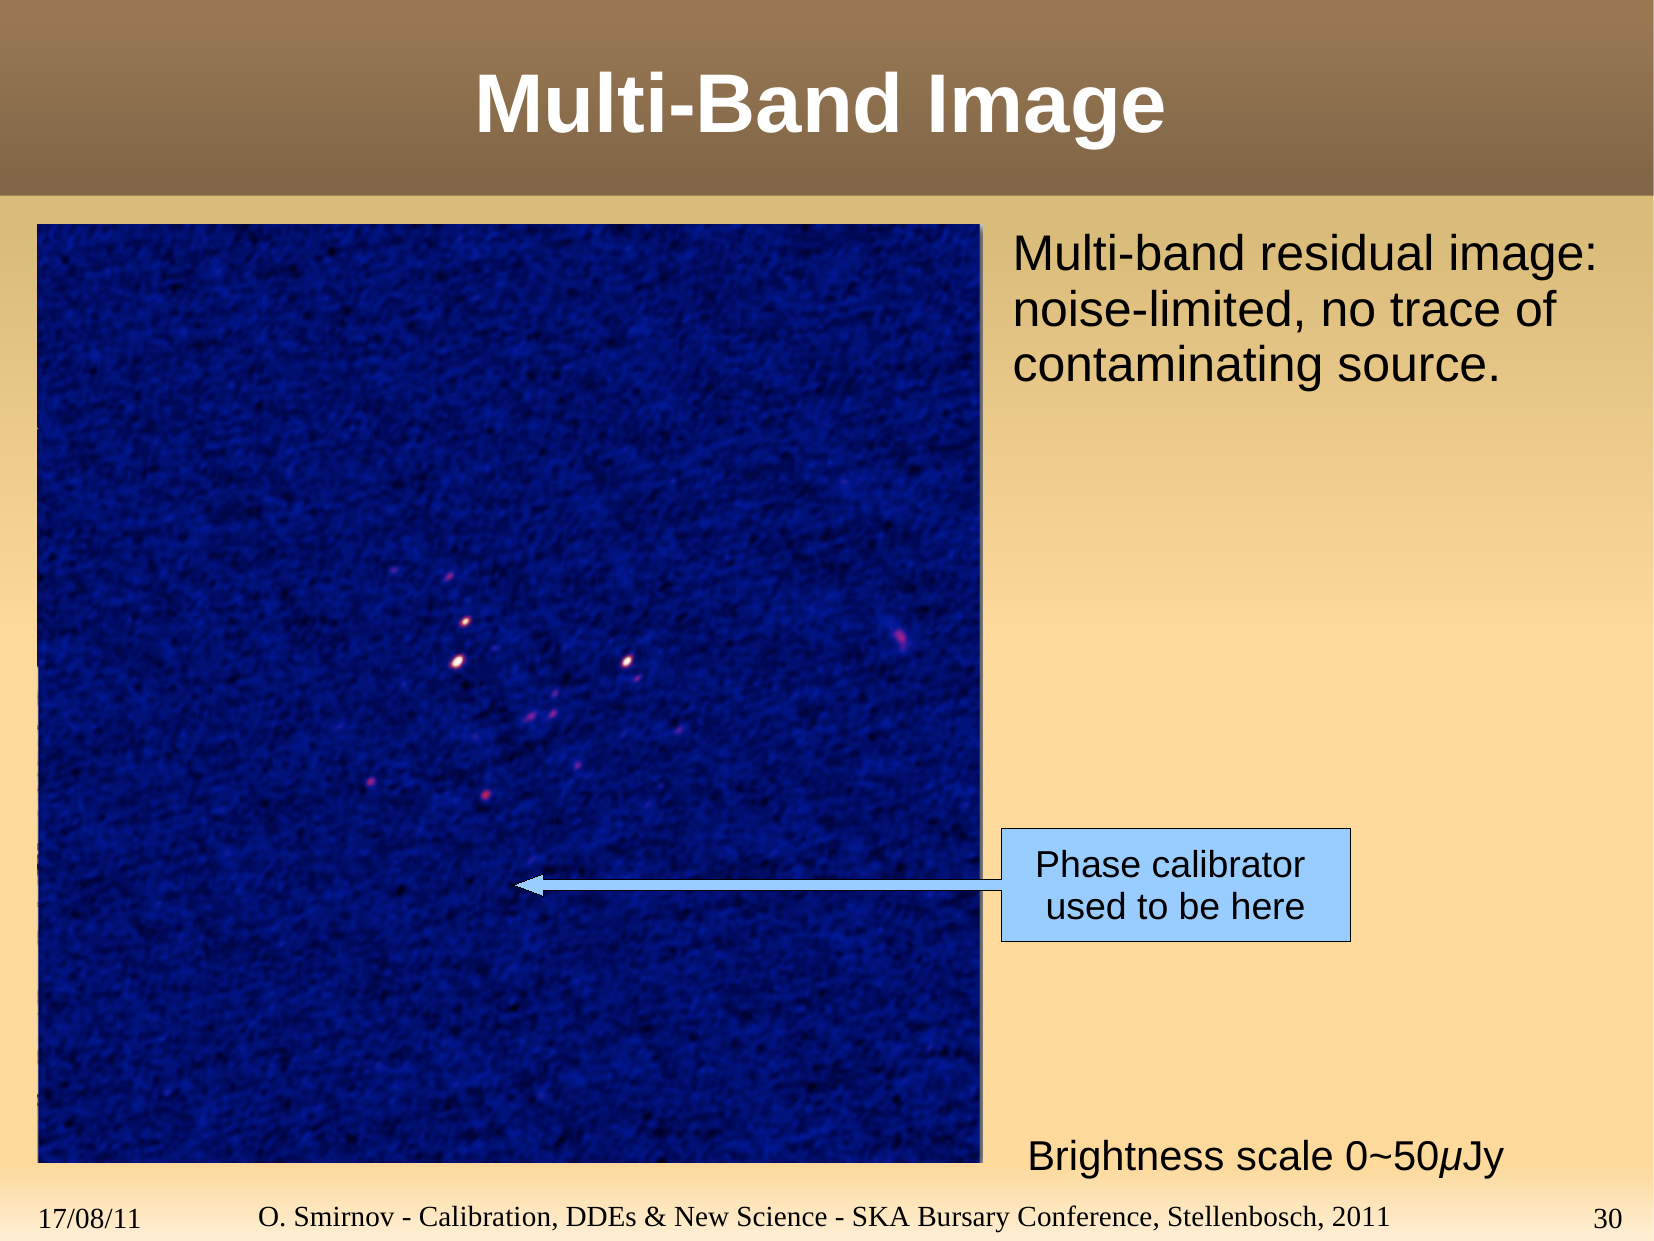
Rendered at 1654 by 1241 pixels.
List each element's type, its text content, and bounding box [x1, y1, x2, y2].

list Multi-band residual image: noise-limited, no trace of contaminating source. [1012, 225, 1601, 1044]
title Multi-Band Image [76, 0, 1565, 208]
text_box Brightness scale 0~50μJy [1012, 1125, 1654, 1187]
picture [0, 0, 1654, 1241]
text_box Phase calibrator used to be here [513, 828, 1351, 942]
